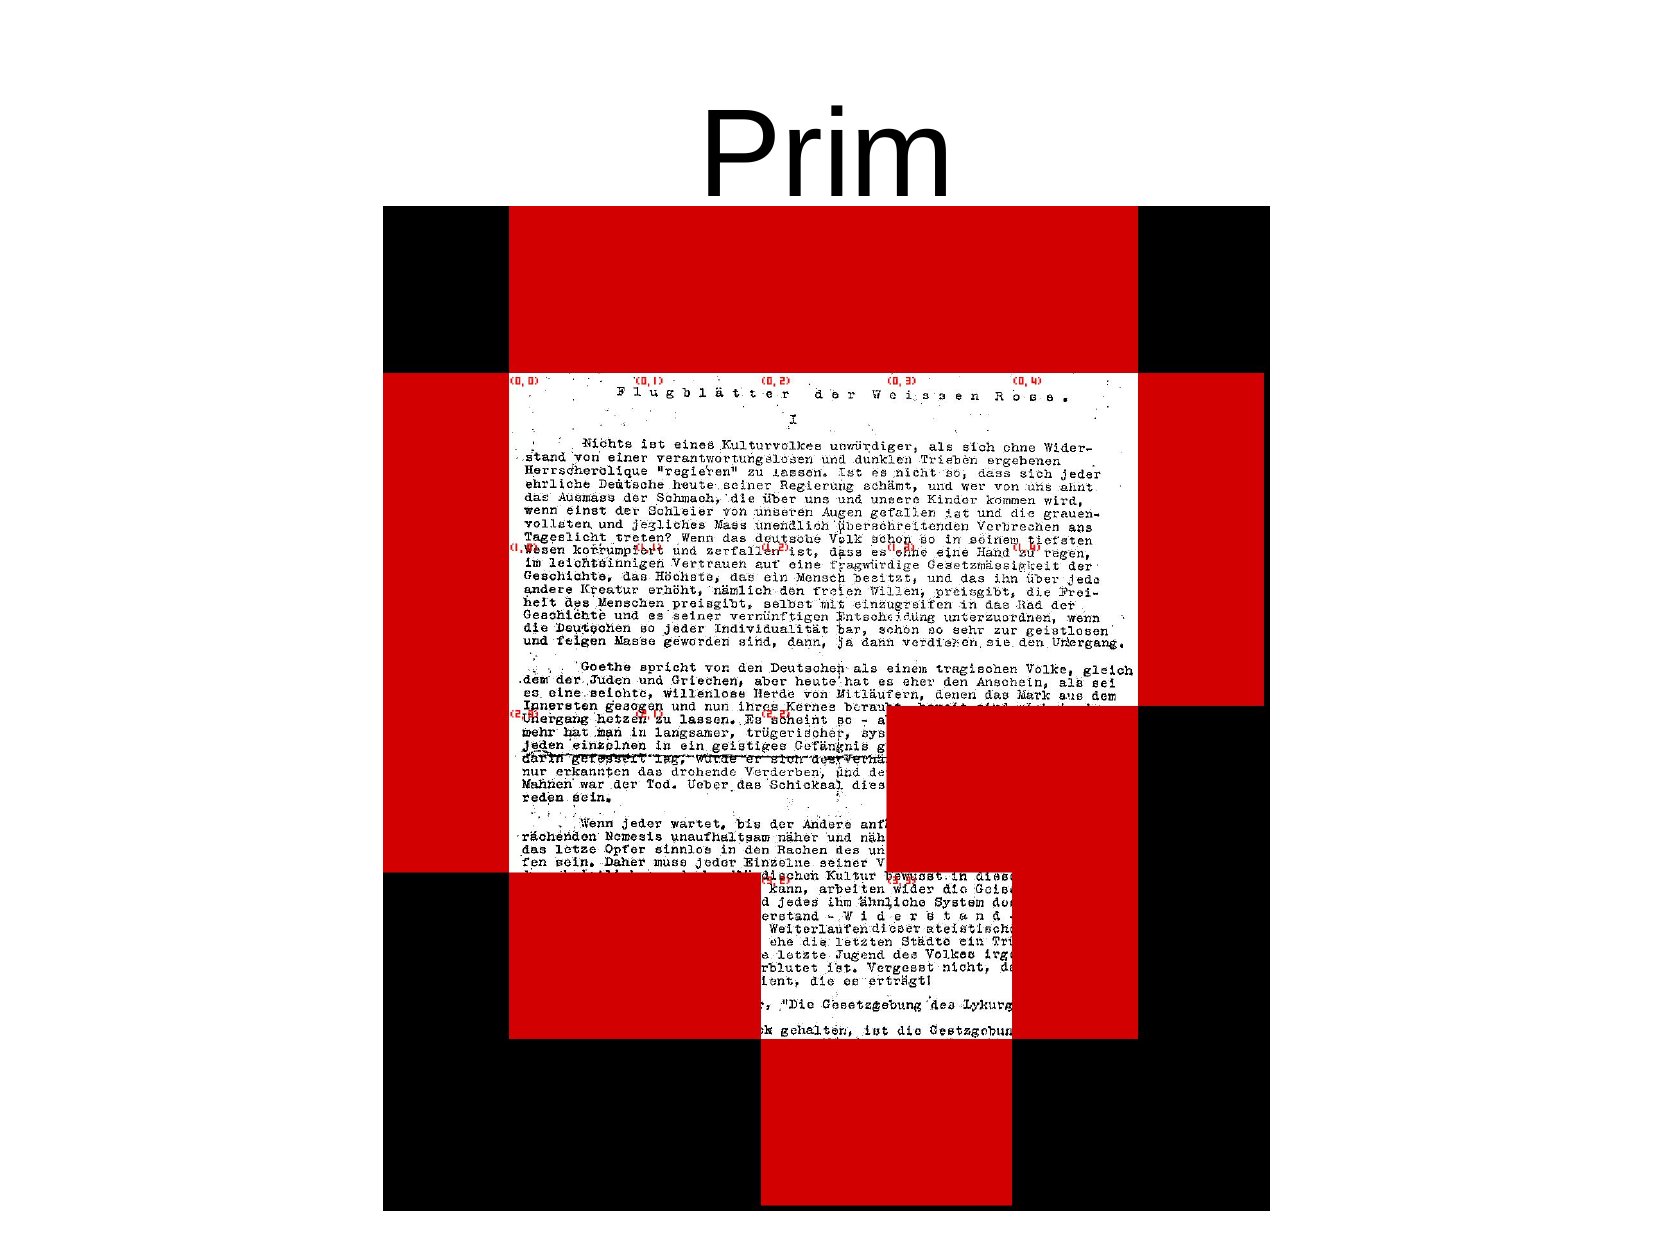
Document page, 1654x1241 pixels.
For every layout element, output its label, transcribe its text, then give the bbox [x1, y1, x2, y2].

title Prim [82, 49, 1571, 257]
picture [383, 206, 1270, 1211]
